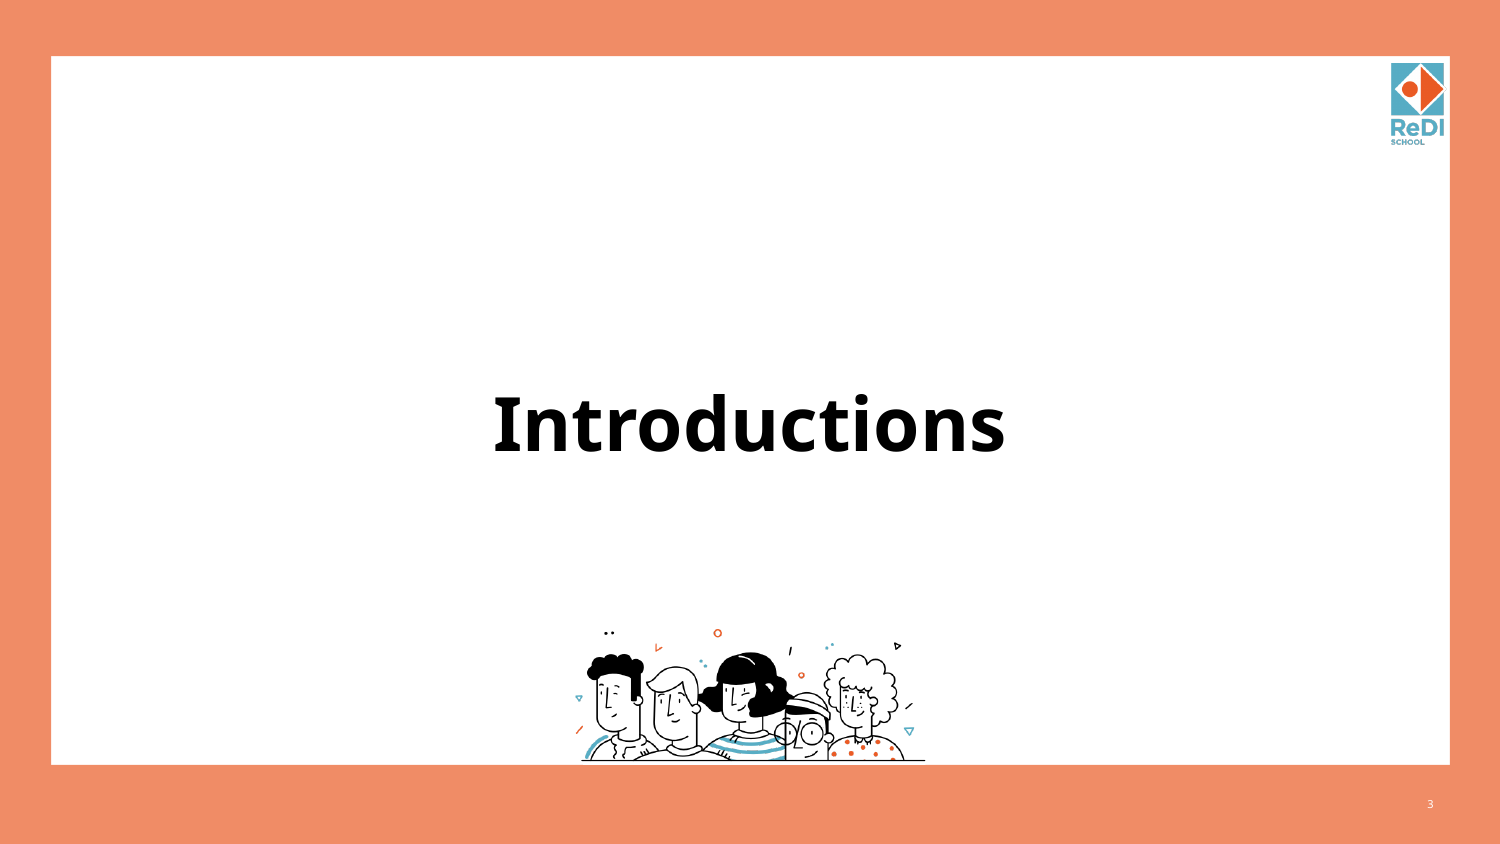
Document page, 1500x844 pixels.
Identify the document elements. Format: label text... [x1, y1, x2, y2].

picture [574, 628, 926, 765]
title Introductions [51, 352, 1449, 491]
picture [1391, 63, 1447, 145]
slide_number <number> [1388, 781, 1449, 827]
